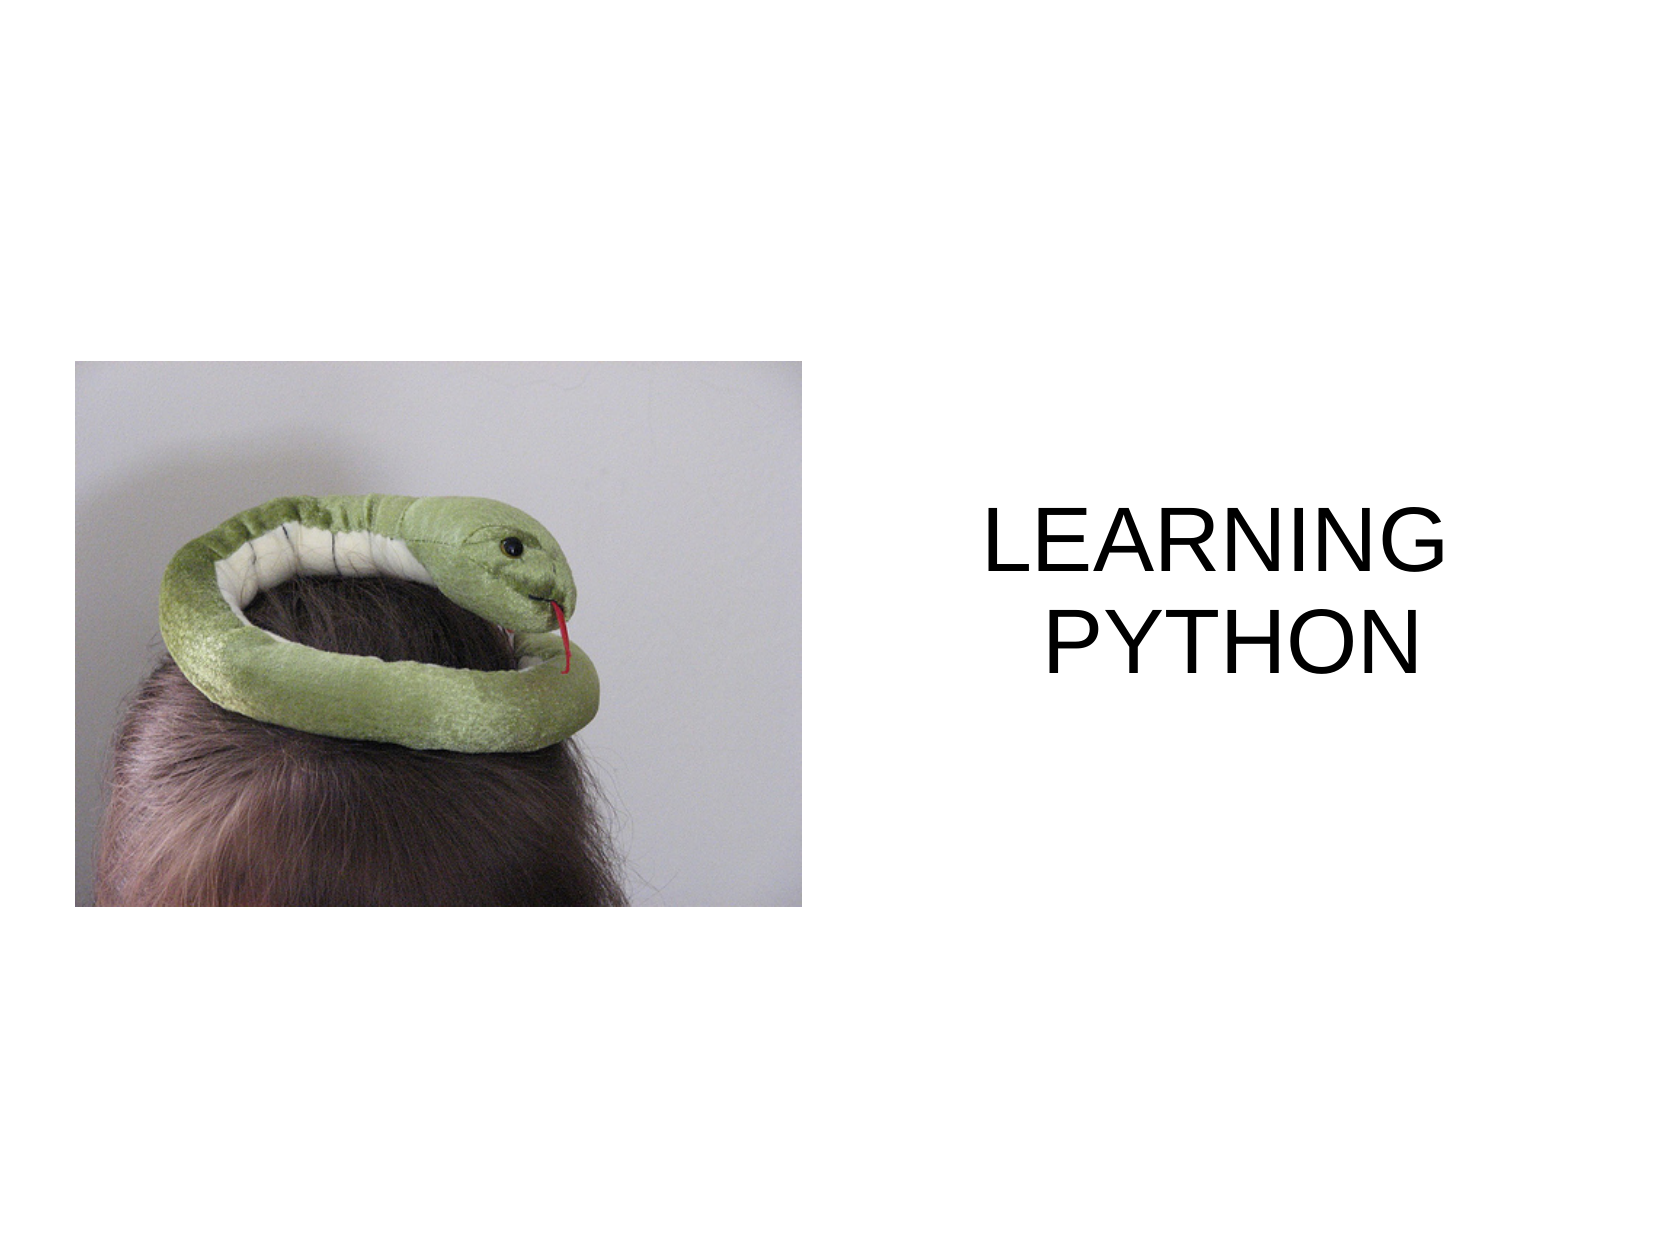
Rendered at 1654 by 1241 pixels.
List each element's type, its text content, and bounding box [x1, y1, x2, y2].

picture [75, 361, 802, 907]
title LEARNING PYTHON [825, 56, 1571, 1126]
